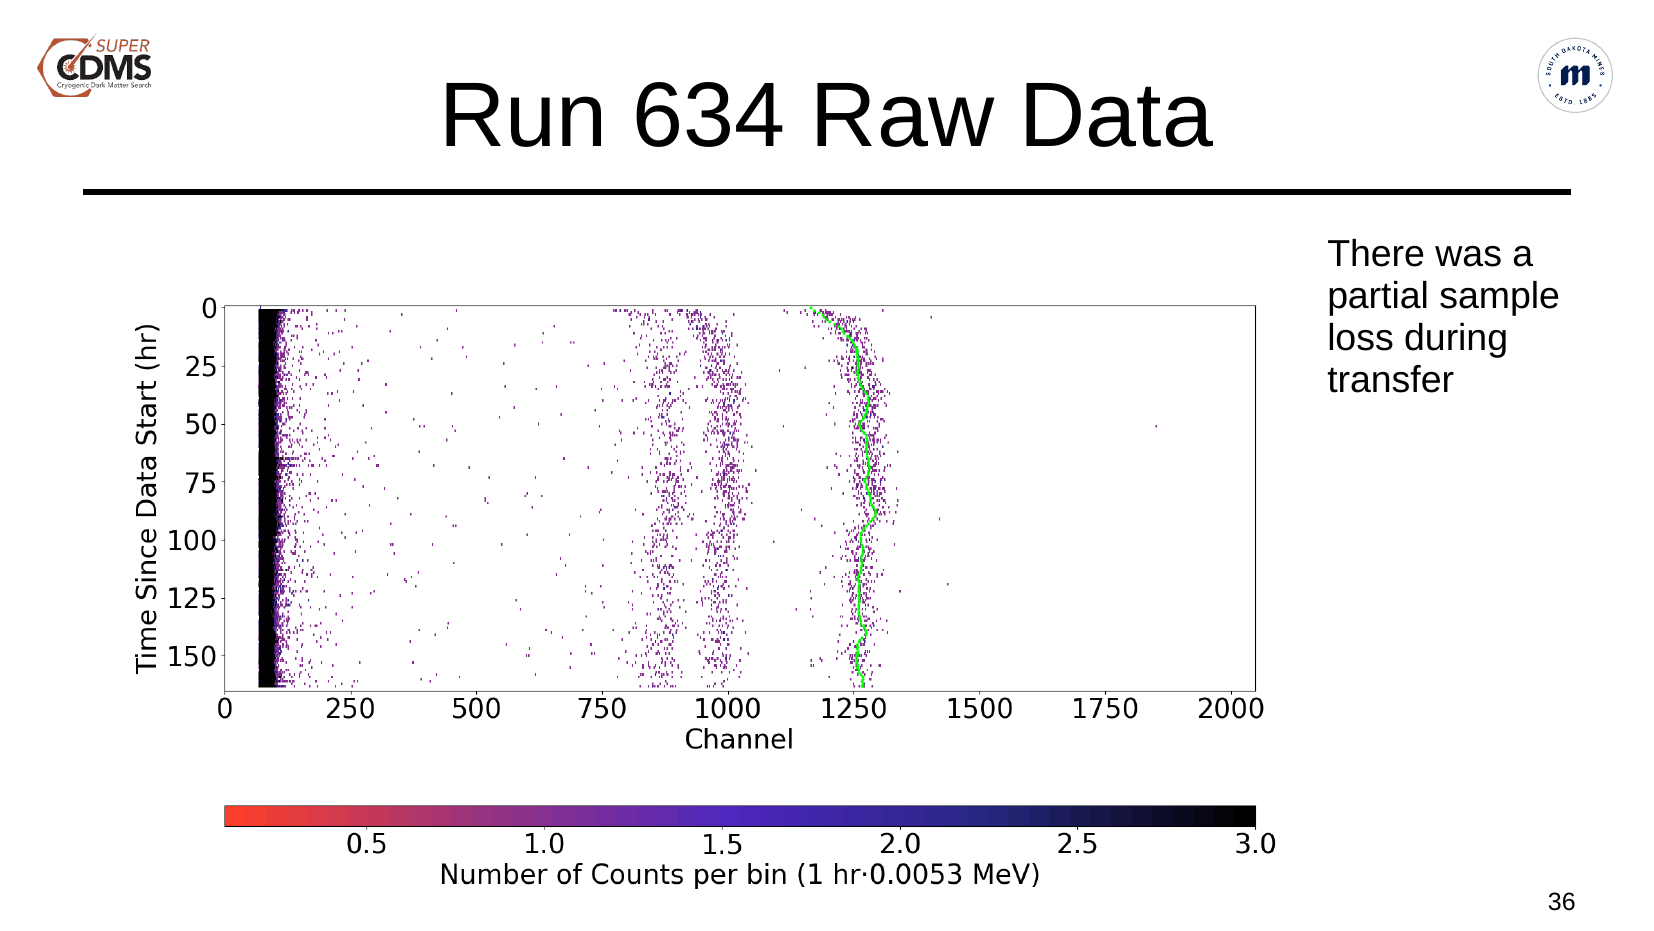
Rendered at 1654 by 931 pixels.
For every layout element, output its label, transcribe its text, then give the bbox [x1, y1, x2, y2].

picture [1571, 37, 1613, 113]
text_box There was a partial sample loss during transfer [1312, 225, 1613, 901]
picture [58, 224, 1388, 901]
title Run 634 Raw Data [82, 37, 1571, 193]
picture [37, 32, 151, 97]
